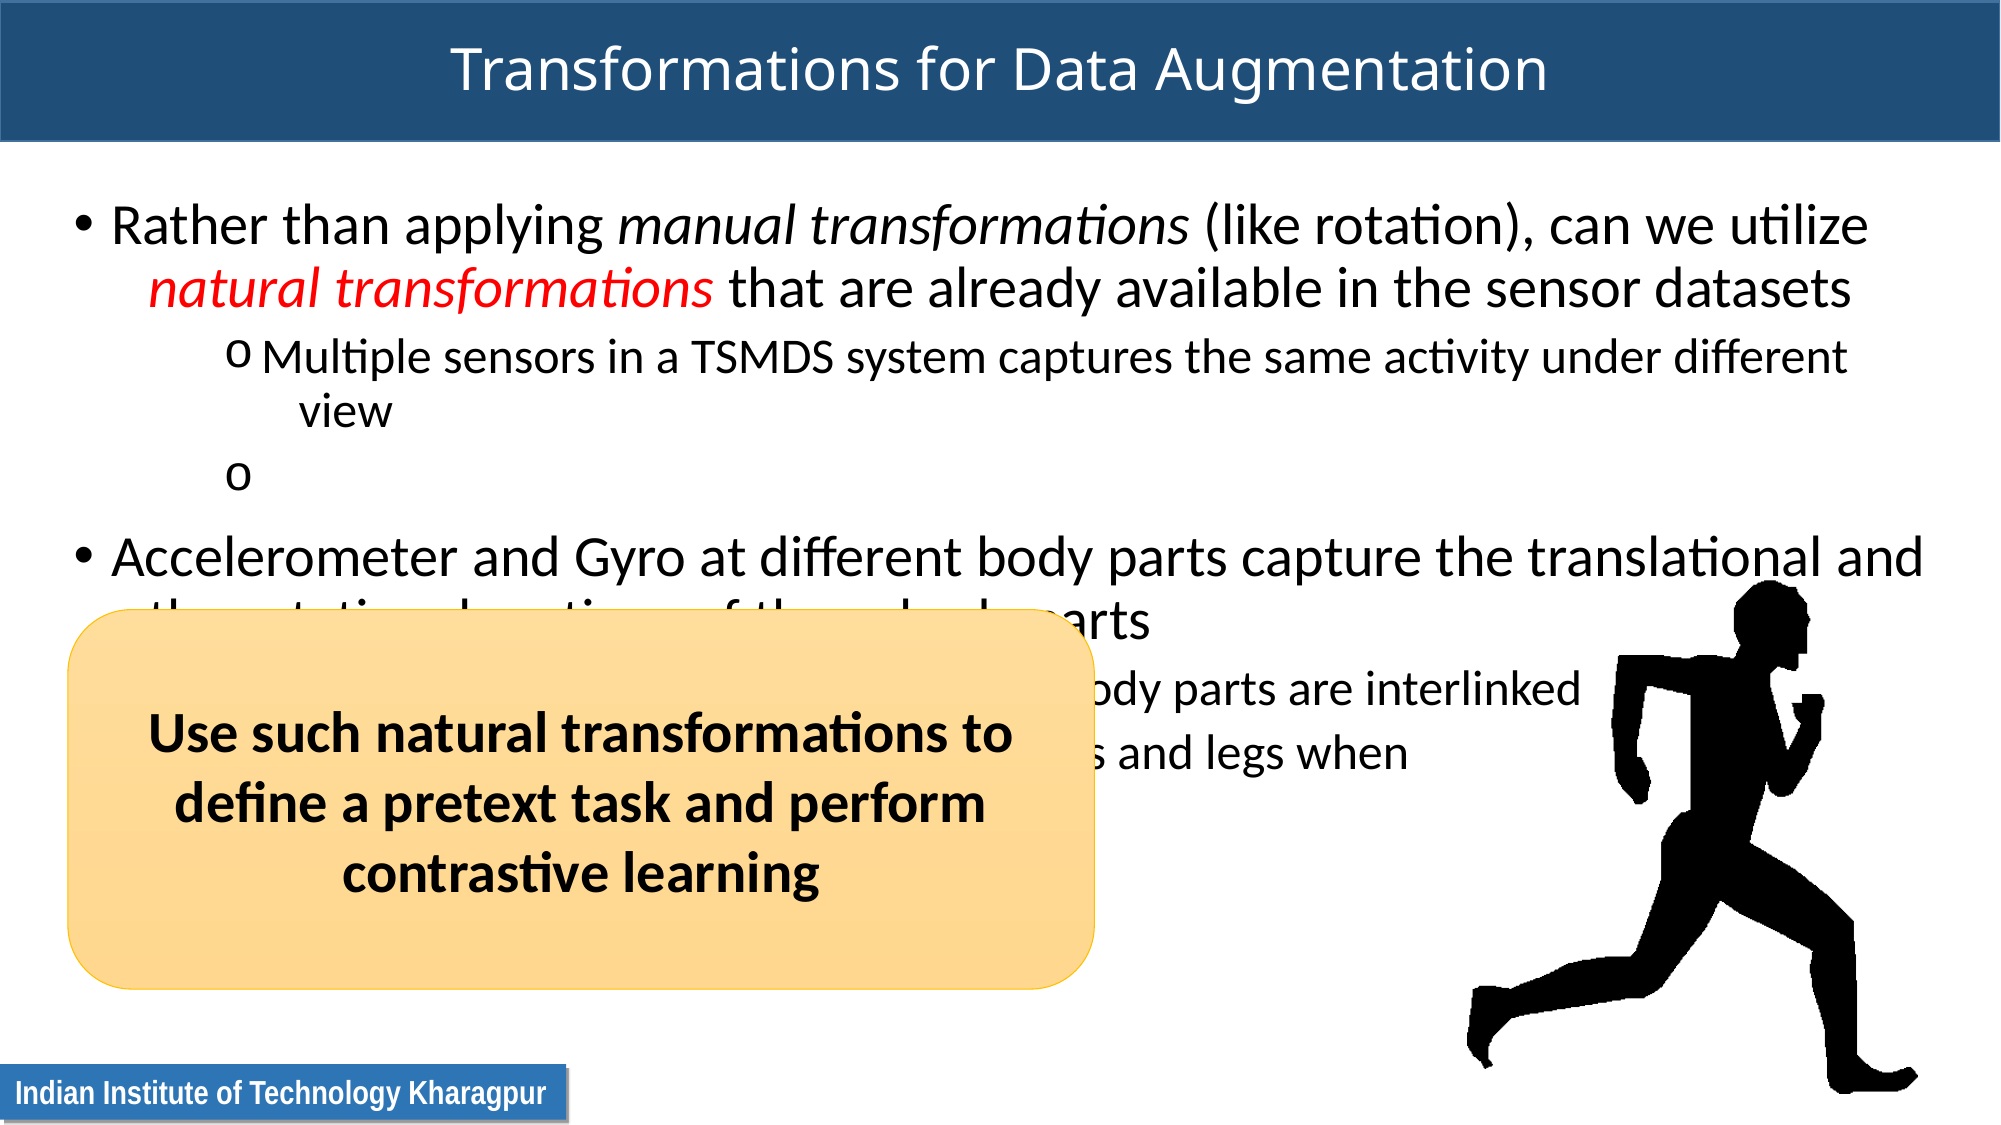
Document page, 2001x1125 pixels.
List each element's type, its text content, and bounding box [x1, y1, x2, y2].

title Transformations for Data Augmentation [0, 1, 2000, 141]
list Rather than applying manual transformations (like rotation), can we utilize natural transformations that are already available in the sensor datasets Multiple sensors in a TSMDS system captures the same activity under different view Accelerometer and Gyro at different body parts capture the translational and the rotational motions of those body parts For an activity, the motions at different body parts are interlinked Think about the motion patterns of hands and legs when you are running! [58, 186, 1954, 1065]
picture [1467, 539, 1918, 1094]
text_box Use such natural transformations to define a pretext task and perform contrastive learning [67, 609, 1095, 990]
